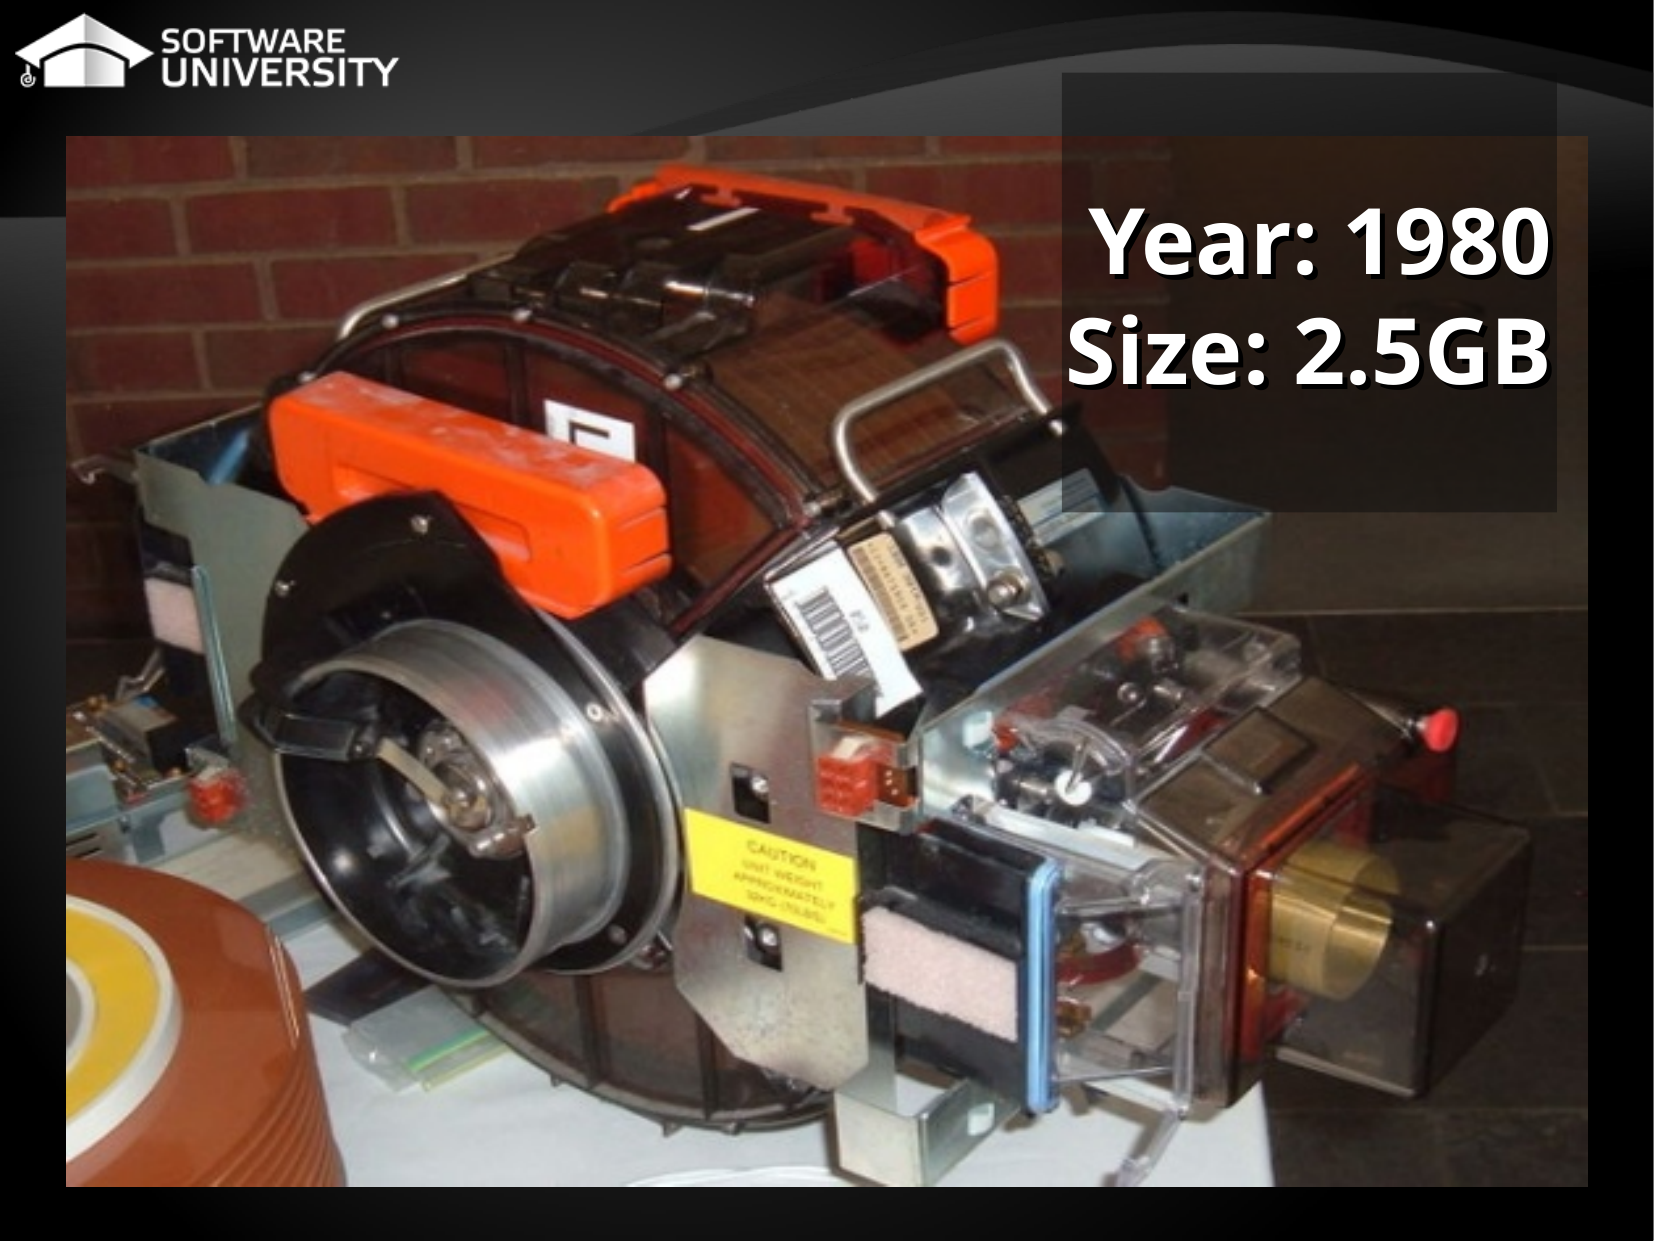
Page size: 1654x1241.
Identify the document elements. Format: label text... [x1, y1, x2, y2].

title Year: 1980 Size: 2.5GB [1061, 72, 1557, 513]
subtitle [120, 290, 1636, 1010]
picture [0, 0, 1654, 1241]
